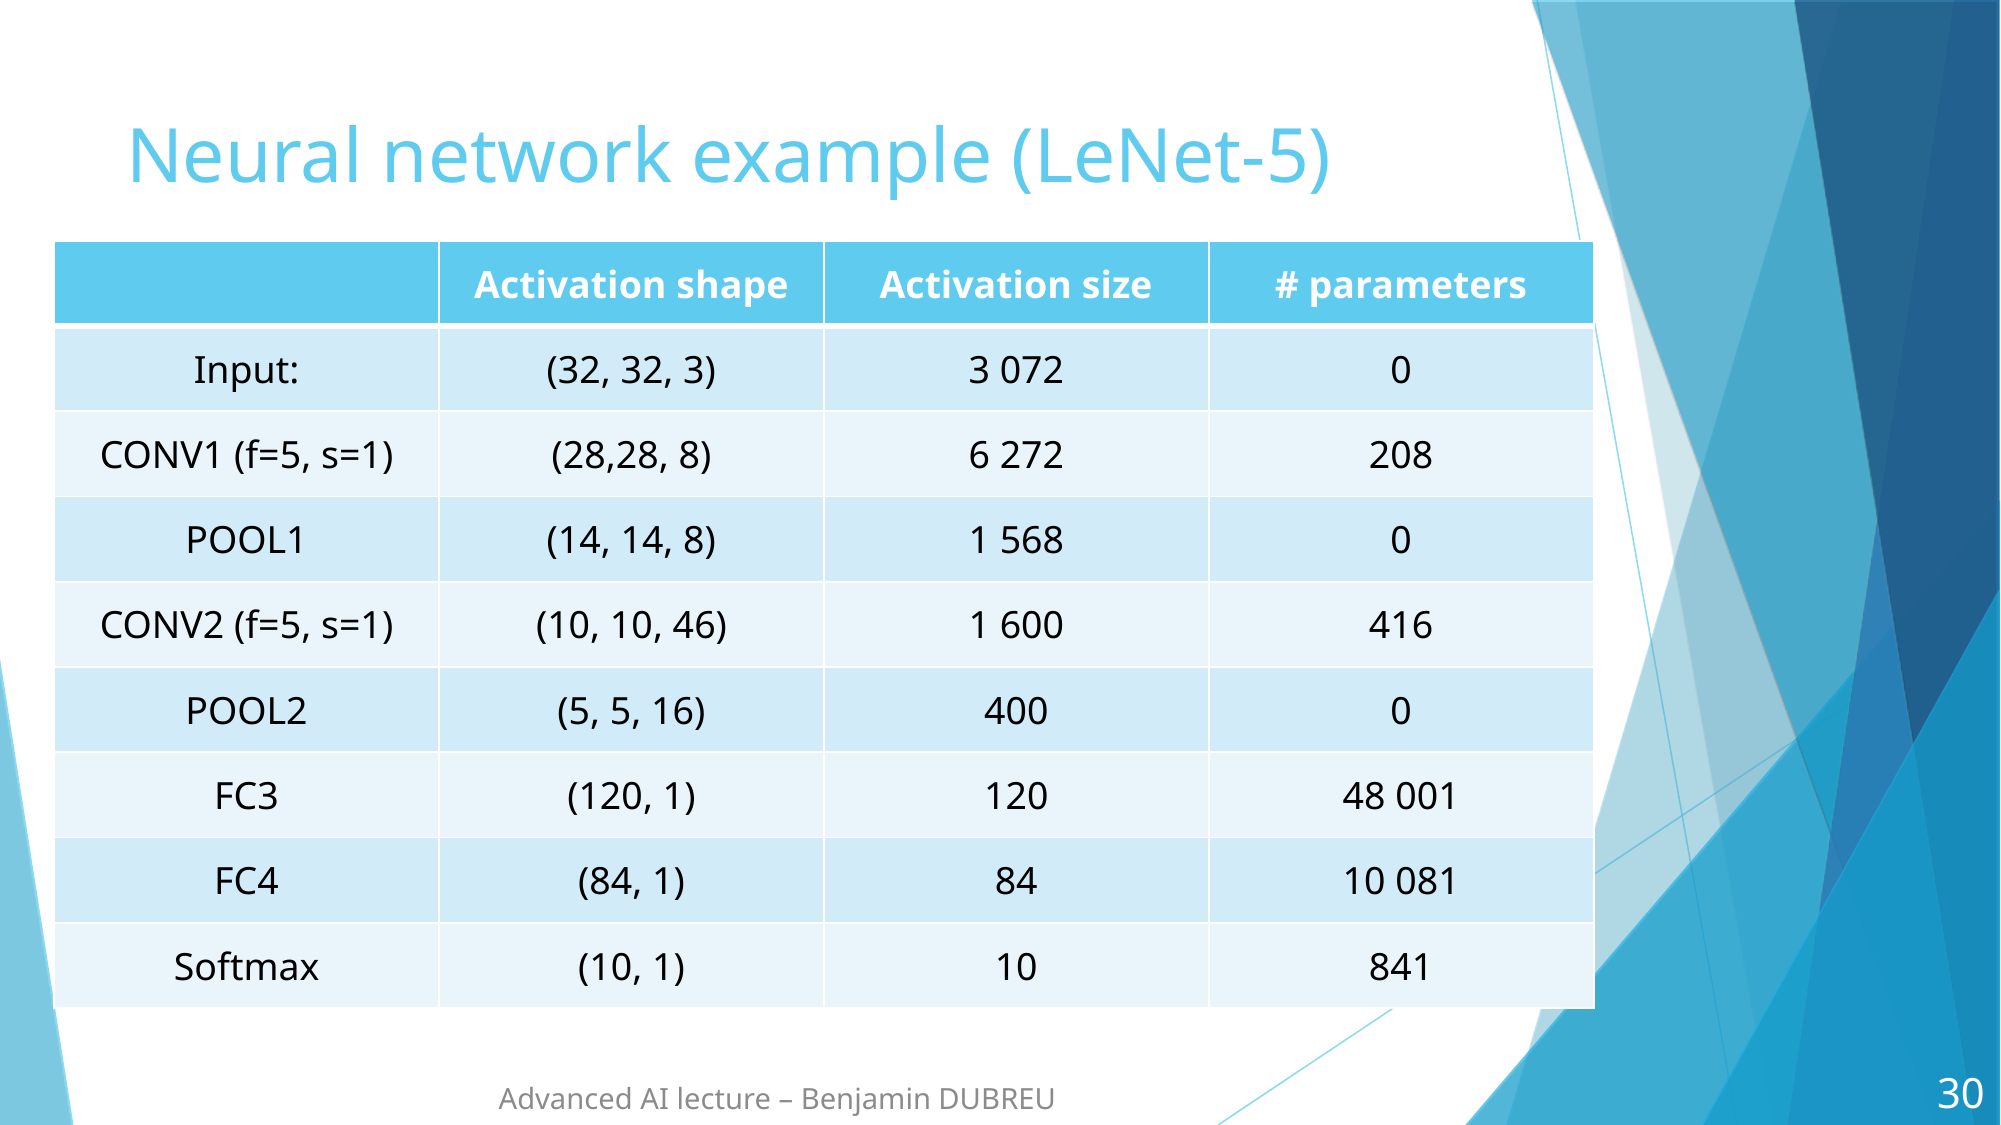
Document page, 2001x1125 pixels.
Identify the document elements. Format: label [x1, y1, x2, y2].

table_cell [1210, 497, 1593, 581]
table_cell [825, 924, 1208, 1007]
table_cell [1210, 583, 1593, 666]
table_header [1210, 242, 1593, 323]
table_cell [825, 838, 1208, 922]
table_cell [440, 753, 823, 837]
table_cell [440, 838, 823, 922]
table_cell [55, 497, 438, 581]
table_cell [440, 329, 823, 410]
table_cell [55, 329, 438, 410]
footer [483, 1067, 1517, 1125]
table_cell [55, 753, 438, 837]
table_cell [440, 924, 823, 1007]
table_cell [825, 583, 1208, 666]
table_cell [55, 924, 438, 1007]
table_cell [440, 583, 823, 666]
table_cell [825, 668, 1208, 751]
slide_number [1887, 1065, 2000, 1125]
table_cell [1210, 753, 1593, 837]
table_cell [825, 753, 1208, 837]
table_cell [55, 583, 438, 666]
table_header [825, 242, 1208, 323]
table_cell [440, 497, 823, 581]
table_header [55, 242, 438, 323]
table_cell [55, 412, 438, 496]
table_cell [1210, 412, 1593, 496]
table_cell [440, 668, 823, 751]
table_header [440, 242, 823, 323]
table_cell [825, 412, 1208, 496]
table_cell [55, 668, 438, 751]
table_cell [1210, 924, 1593, 1007]
title [111, 99, 1522, 240]
table_cell [1210, 329, 1593, 410]
table_cell [1210, 838, 1593, 922]
table_cell [825, 329, 1208, 410]
table_cell [1210, 668, 1593, 751]
table_cell [825, 497, 1208, 581]
table_cell [55, 838, 438, 922]
table_cell [440, 412, 823, 496]
